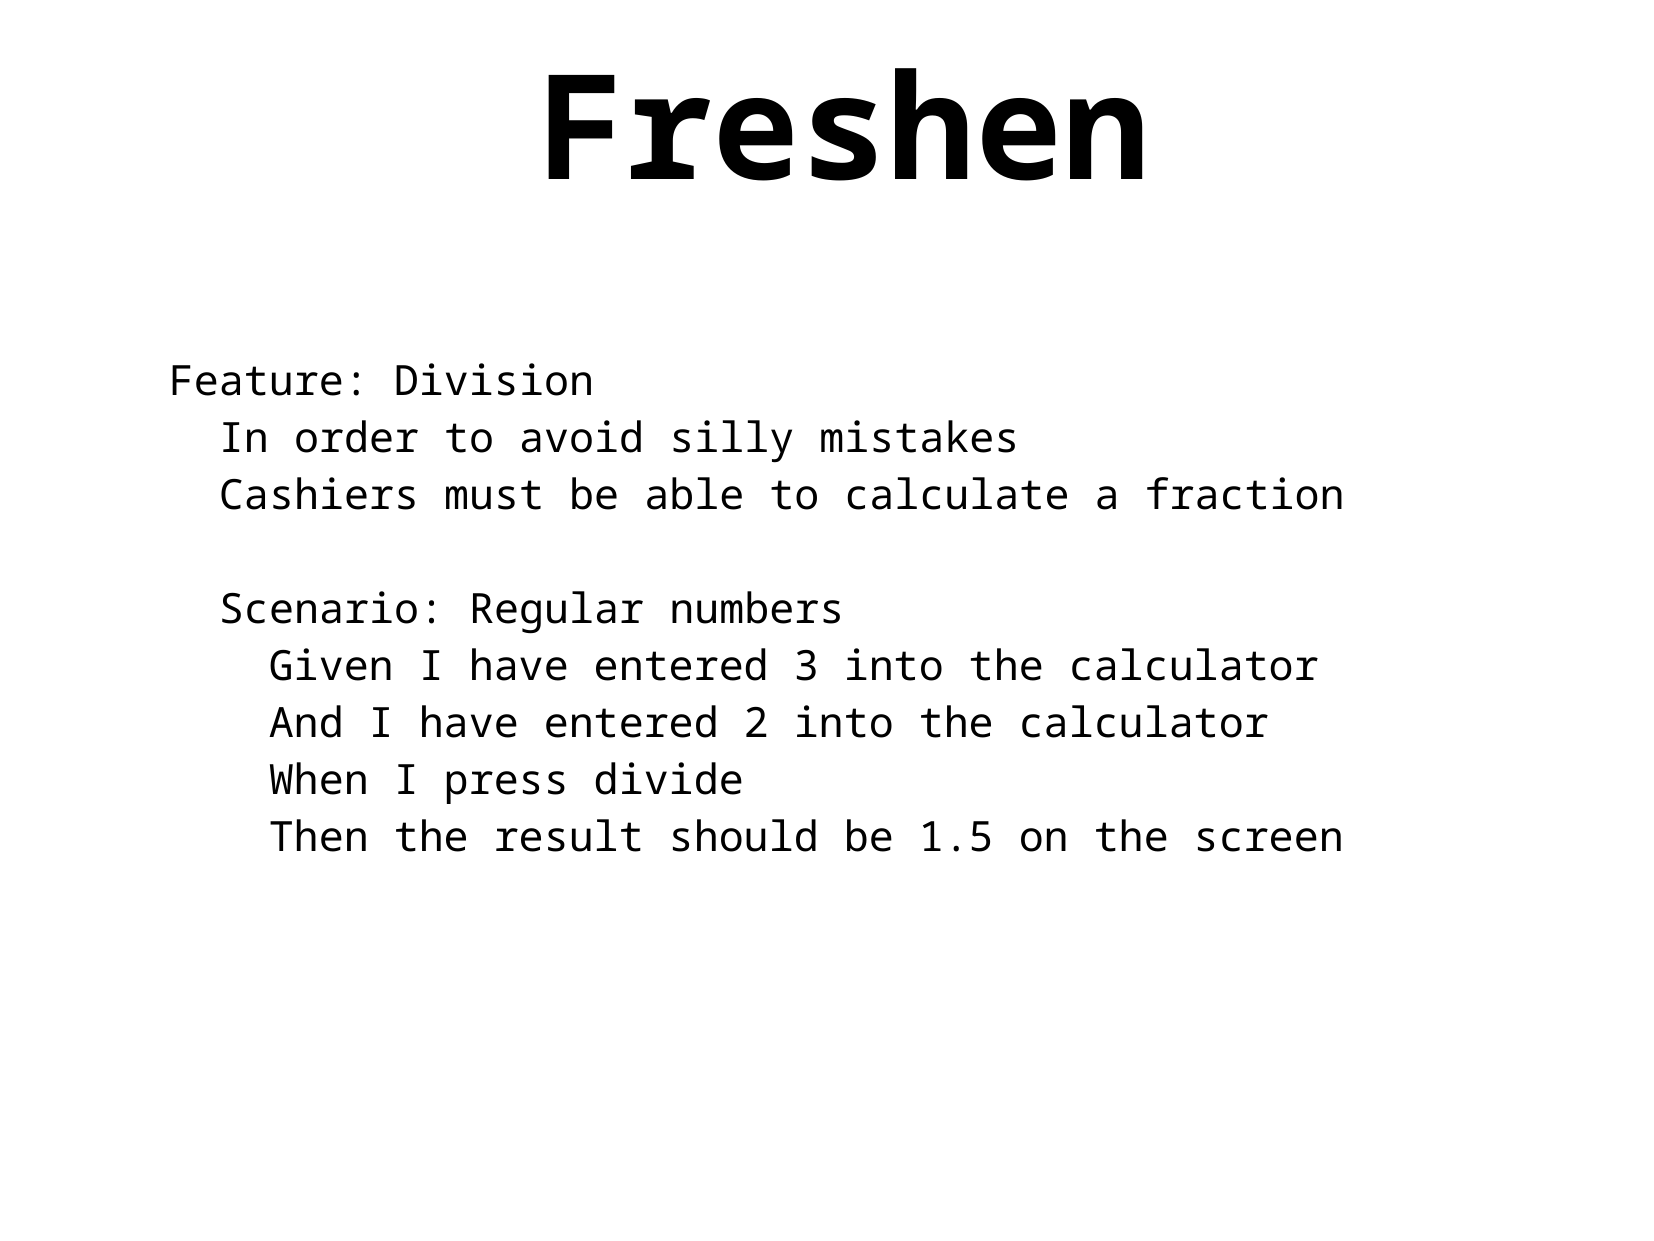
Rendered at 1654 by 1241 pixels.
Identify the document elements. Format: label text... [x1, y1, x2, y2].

text_box Feature: Division In order to avoid silly mistakes Cashiers must be able to calculate a fraction Scenario: Regular numbers Given I have entered 3 into the calculator And I have entered 2 into the calculator When I press divide Then the result should be 1.5 on the screen [154, 343, 1467, 844]
text_box Freshen [300, 16, 1388, 204]
